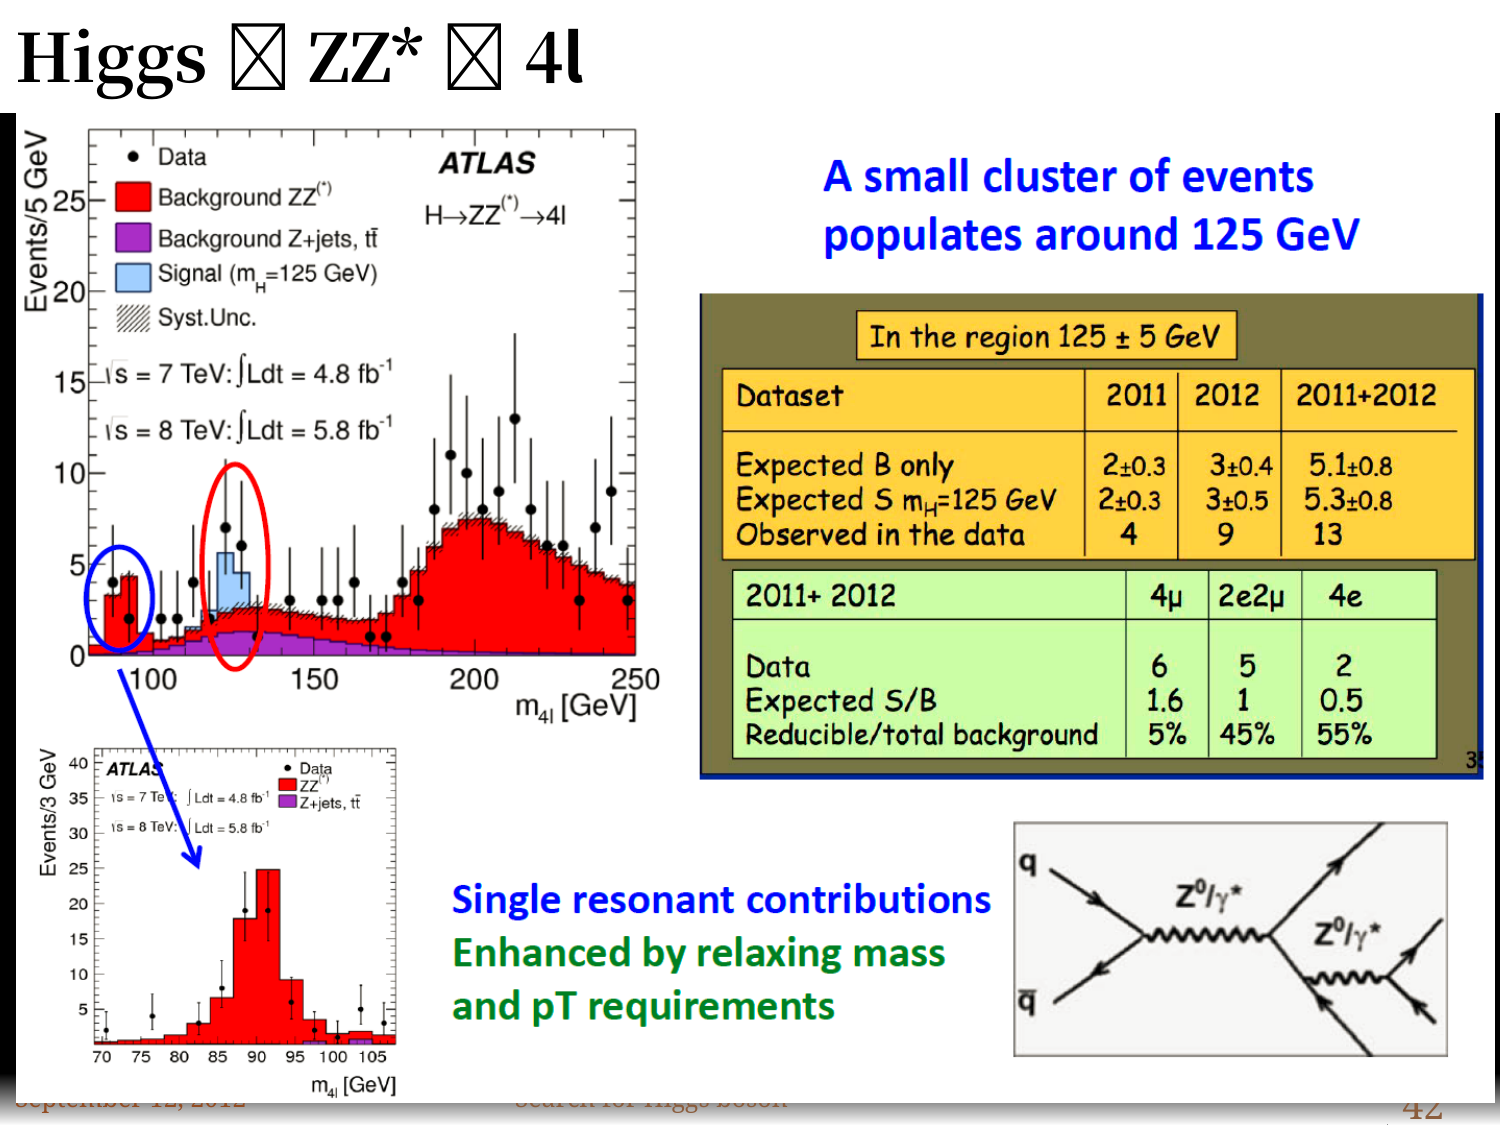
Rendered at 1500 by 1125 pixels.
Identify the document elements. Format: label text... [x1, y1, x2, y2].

title Higgs  ZZ*  4l [0, 0, 1500, 113]
footer Search for Higgs boson [500, 1103, 1387, 1125]
slide_number <number> [1387, 1074, 1500, 1125]
slide_number September 12, 2012 [0, 1074, 500, 1125]
picture [16, 113, 1495, 1103]
